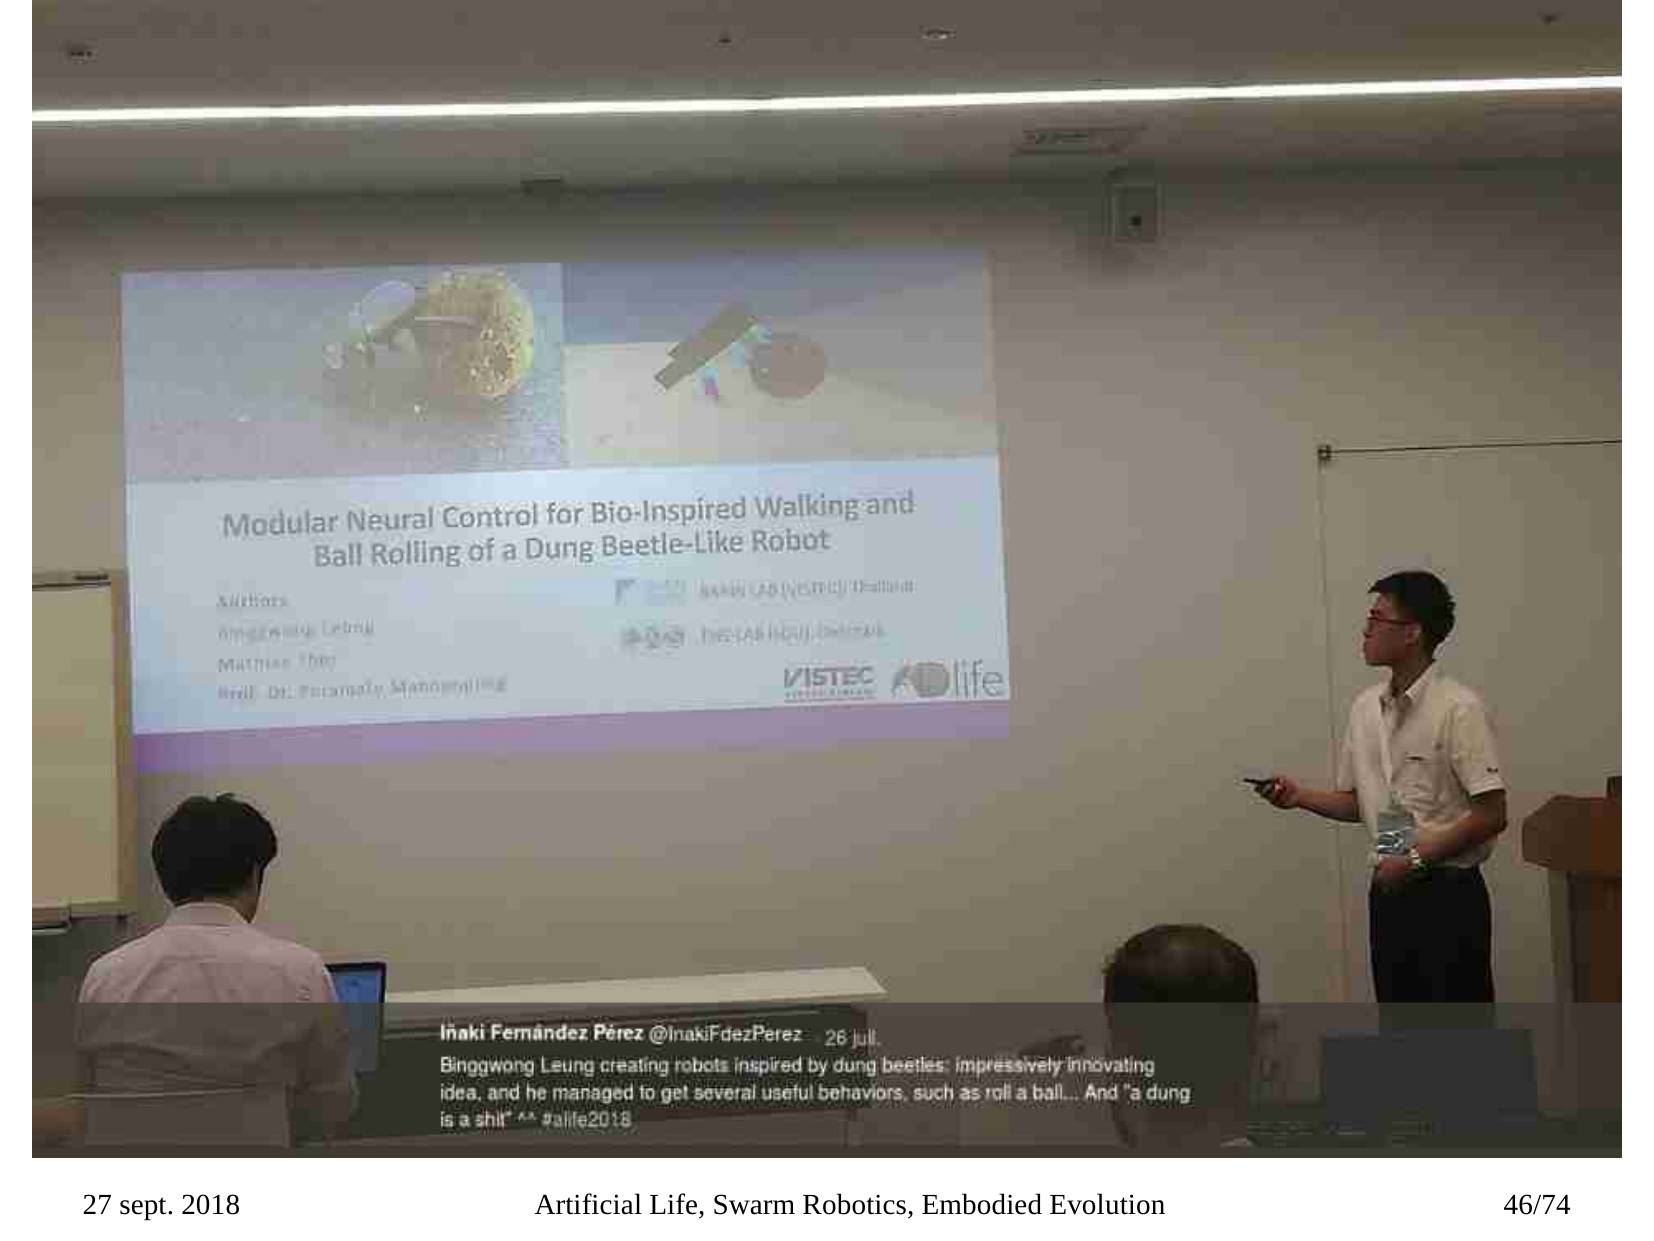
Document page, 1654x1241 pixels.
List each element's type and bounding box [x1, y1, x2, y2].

picture [32, 0, 1622, 1158]
